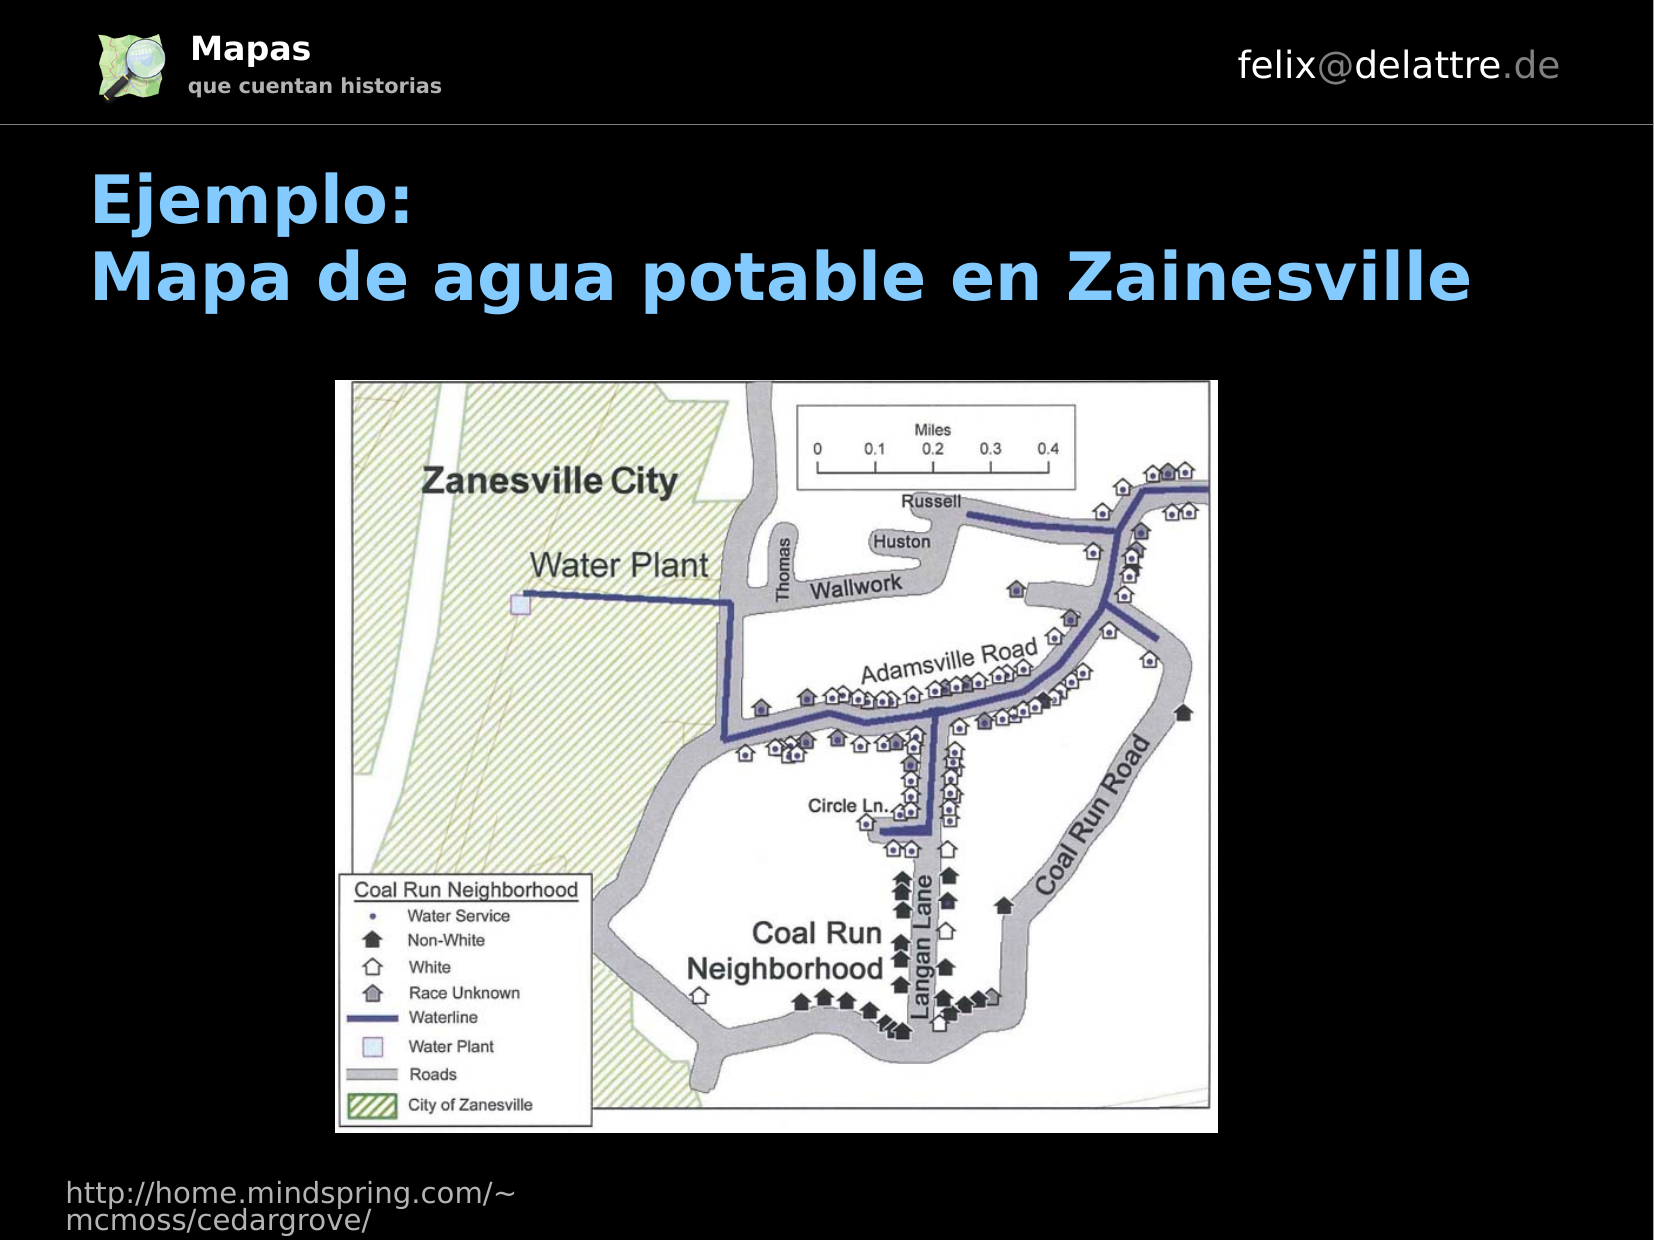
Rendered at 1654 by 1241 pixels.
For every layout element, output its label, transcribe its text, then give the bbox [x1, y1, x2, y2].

picture [95, 34, 169, 107]
text_box Ejemplo: Mapa de agua potable en Zainesville [65, 144, 1522, 334]
text_box http://home.mindspring.com/~mcmoss/cedargrove/ [50, 1168, 549, 1218]
picture [335, 380, 1218, 1133]
